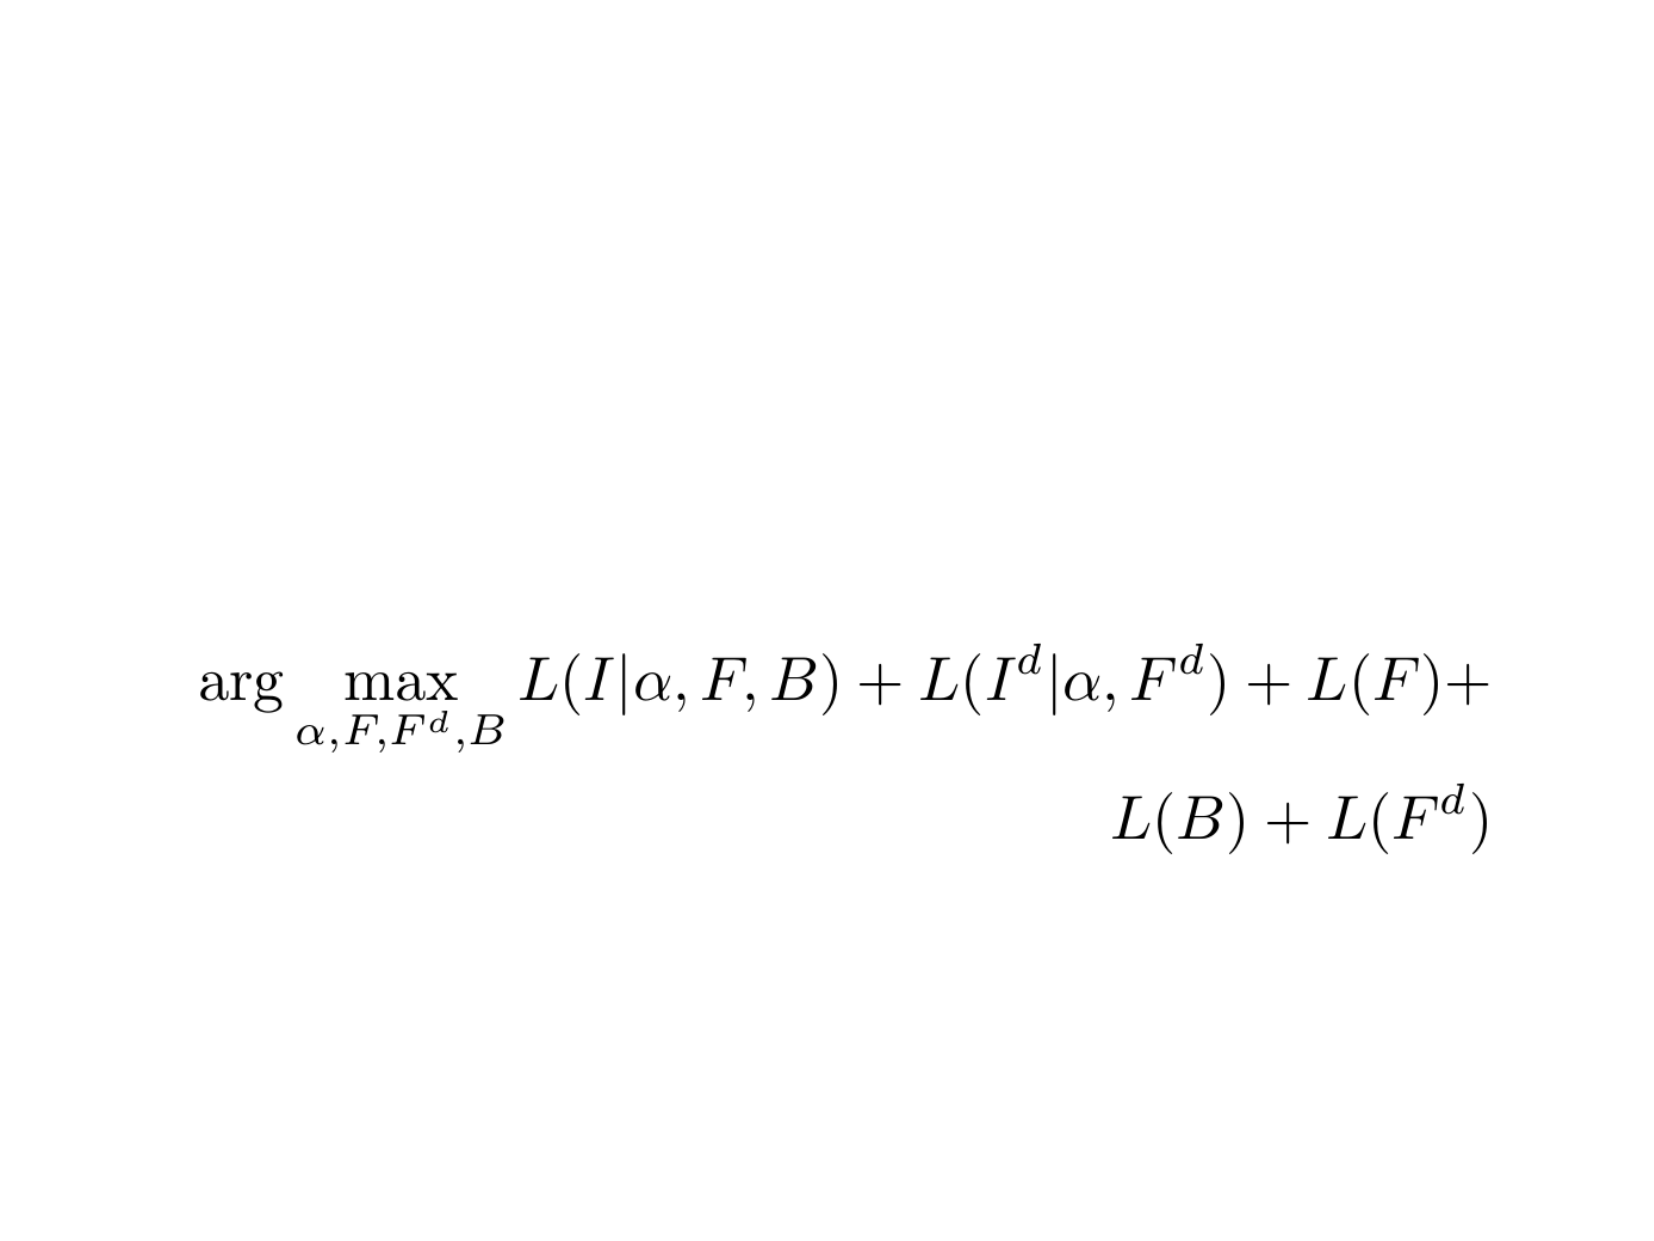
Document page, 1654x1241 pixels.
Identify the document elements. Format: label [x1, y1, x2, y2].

picture [136, 584, 1531, 883]
